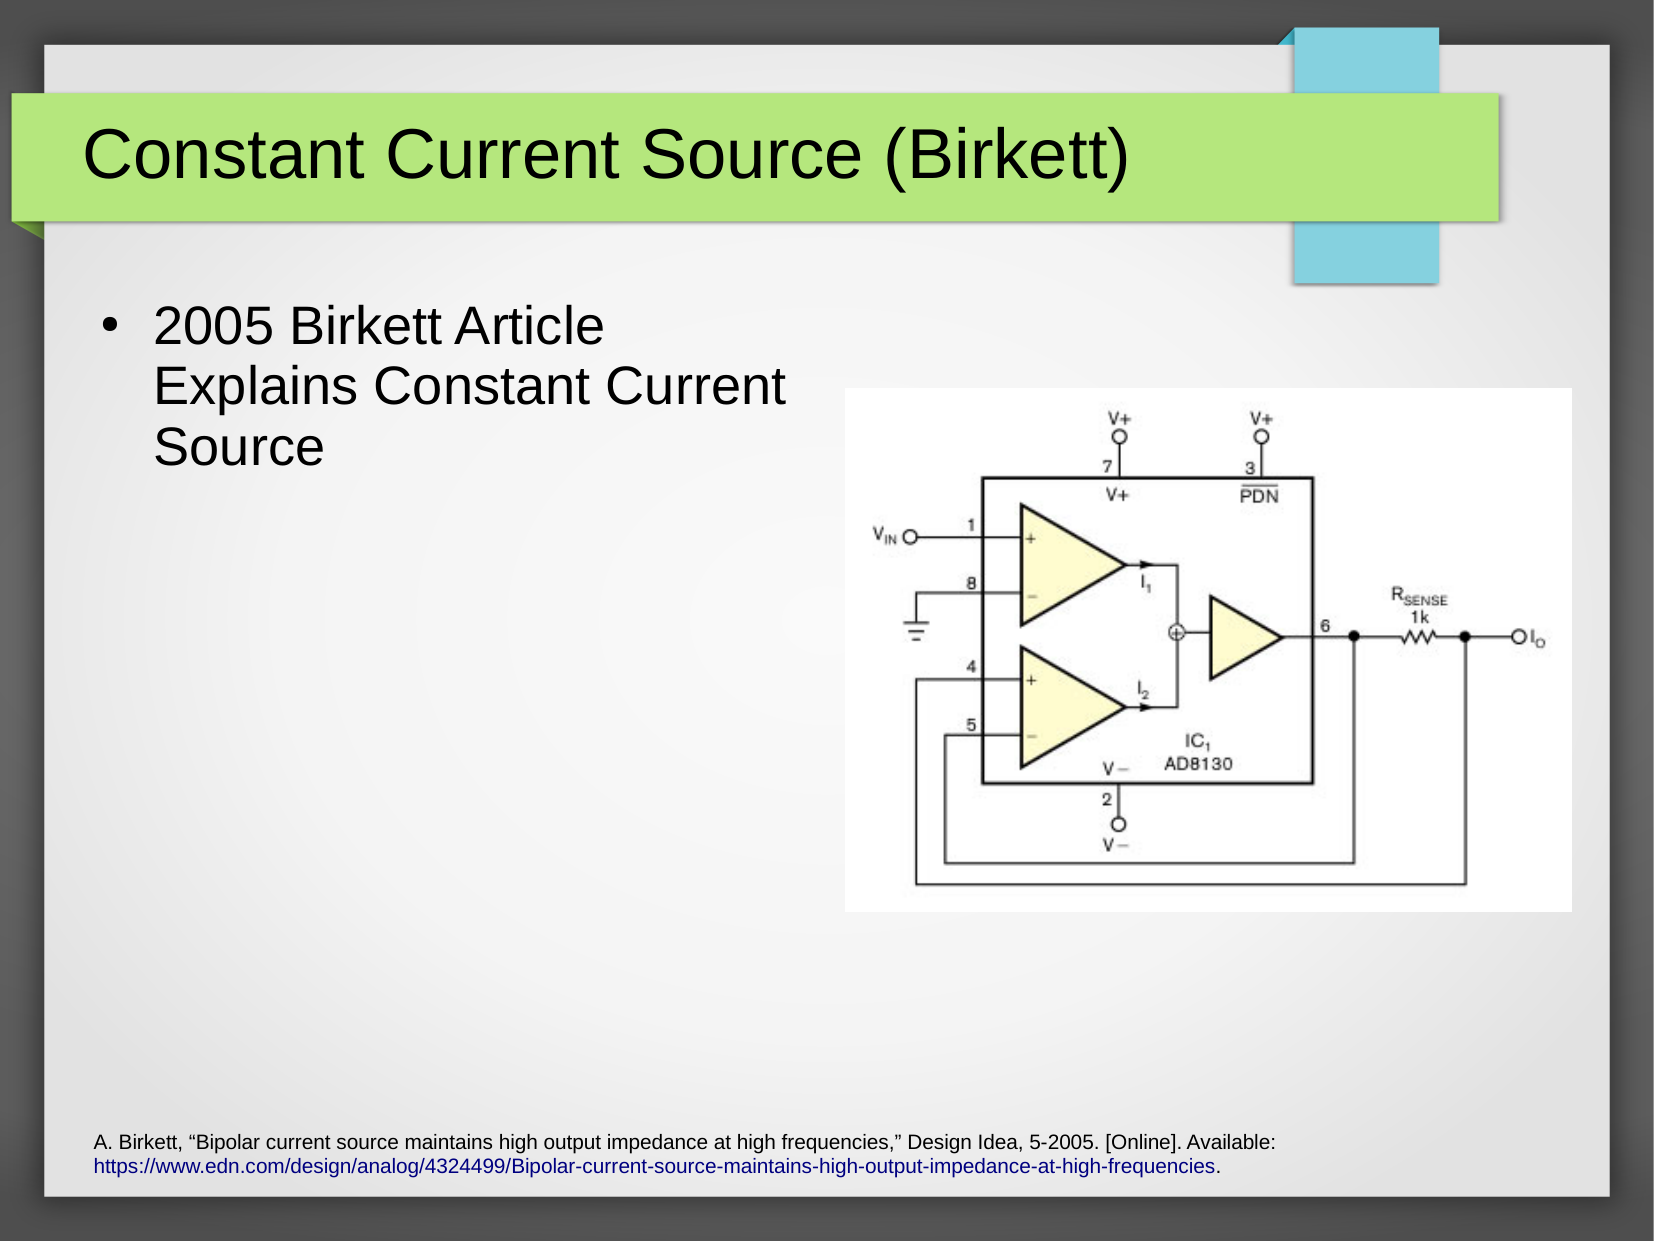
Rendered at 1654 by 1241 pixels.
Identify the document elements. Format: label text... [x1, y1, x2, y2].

picture [0, 0, 1654, 1241]
list 2005 Birkett Article Explains Constant Current Source [82, 295, 809, 1015]
text_box A. Birkett, “Bipolar current source maintains high output impedance at high frequencies,” Design Idea, 5-2005. [Online]. Available: https://www.edn.com/design/analog/4324499/Bipolar-current-source-maintains-high-output-impedance-at-high-frequencies. [78, 1123, 1576, 1186]
title Constant Current Source (Birkett) [82, 94, 1264, 213]
